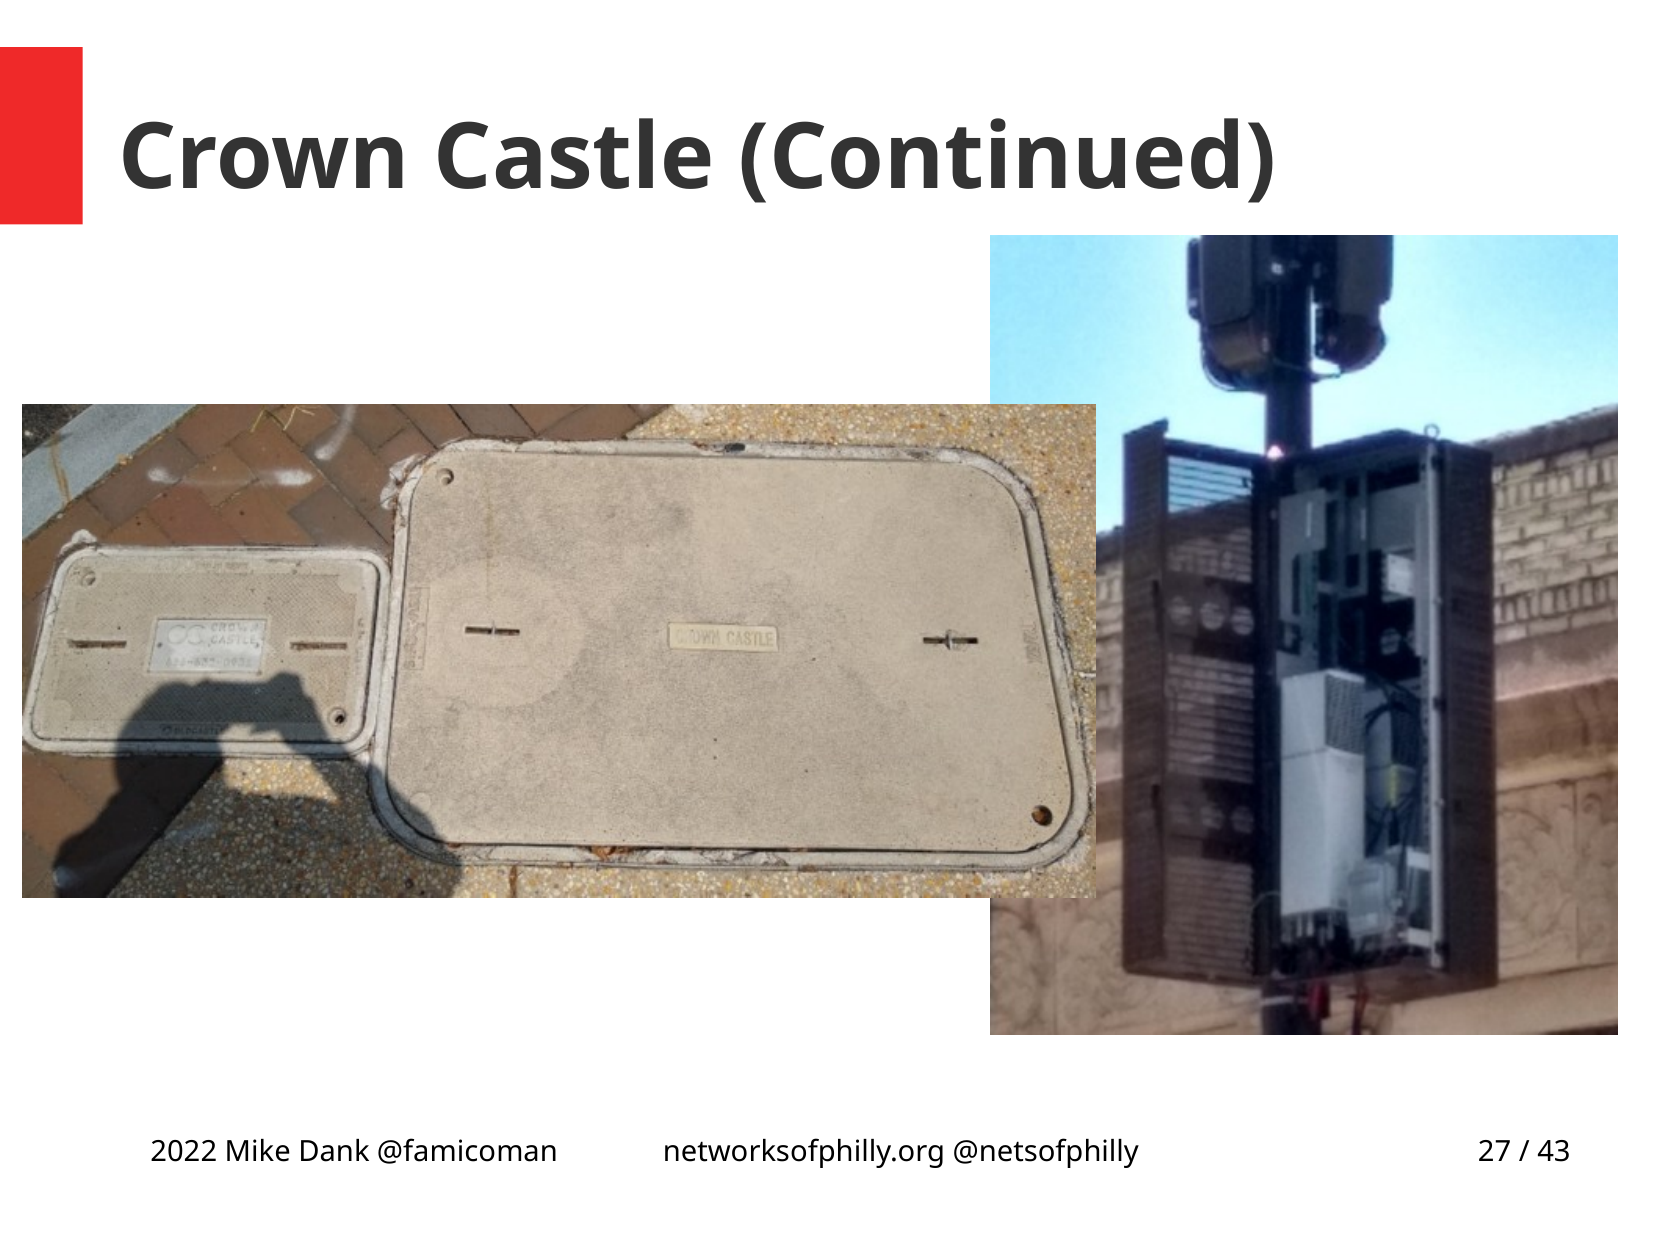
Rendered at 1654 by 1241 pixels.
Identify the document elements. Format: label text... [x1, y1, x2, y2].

title Crown Castle (Continued) [118, 49, 1571, 257]
picture [22, 235, 1618, 1036]
